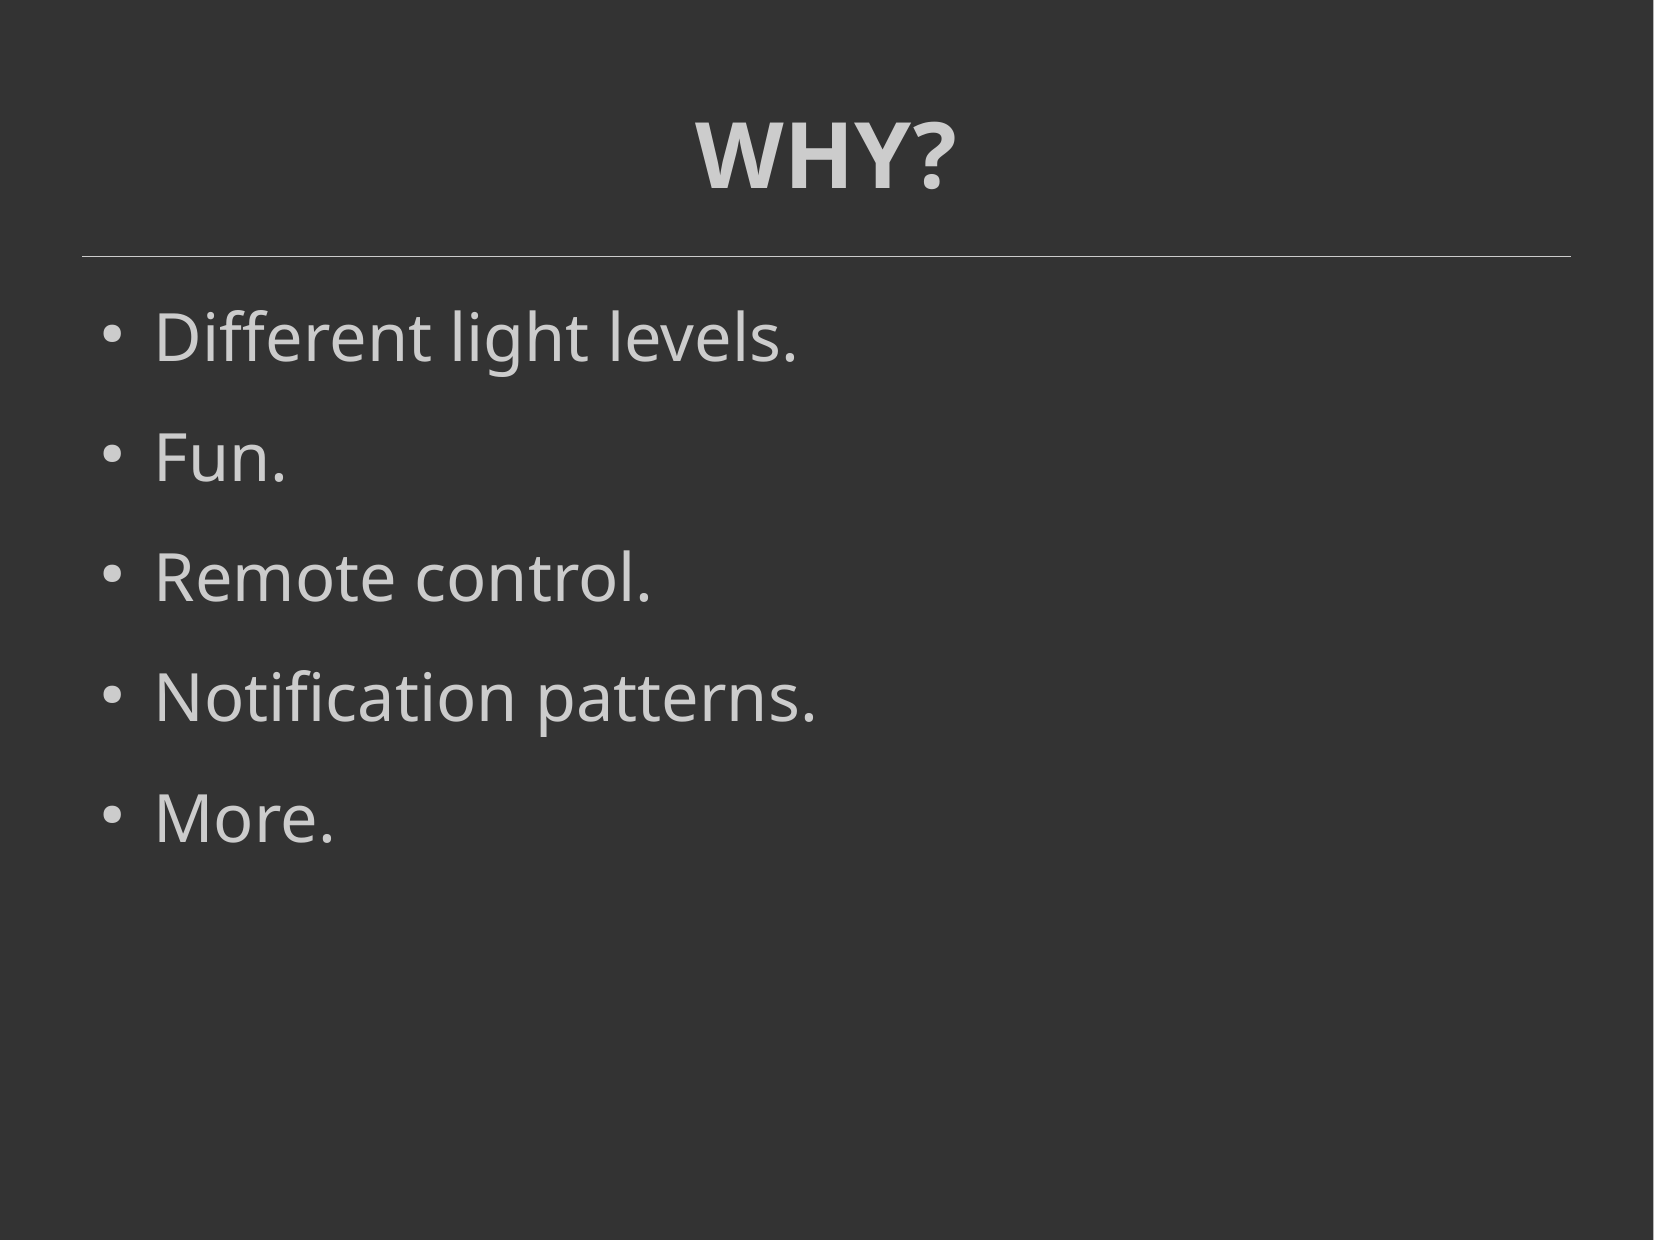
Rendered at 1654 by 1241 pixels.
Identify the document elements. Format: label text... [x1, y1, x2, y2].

title WHY? [82, 49, 1571, 257]
list Different light levels. Fun. Remote control. Notification patterns. More. [82, 290, 1571, 1010]
